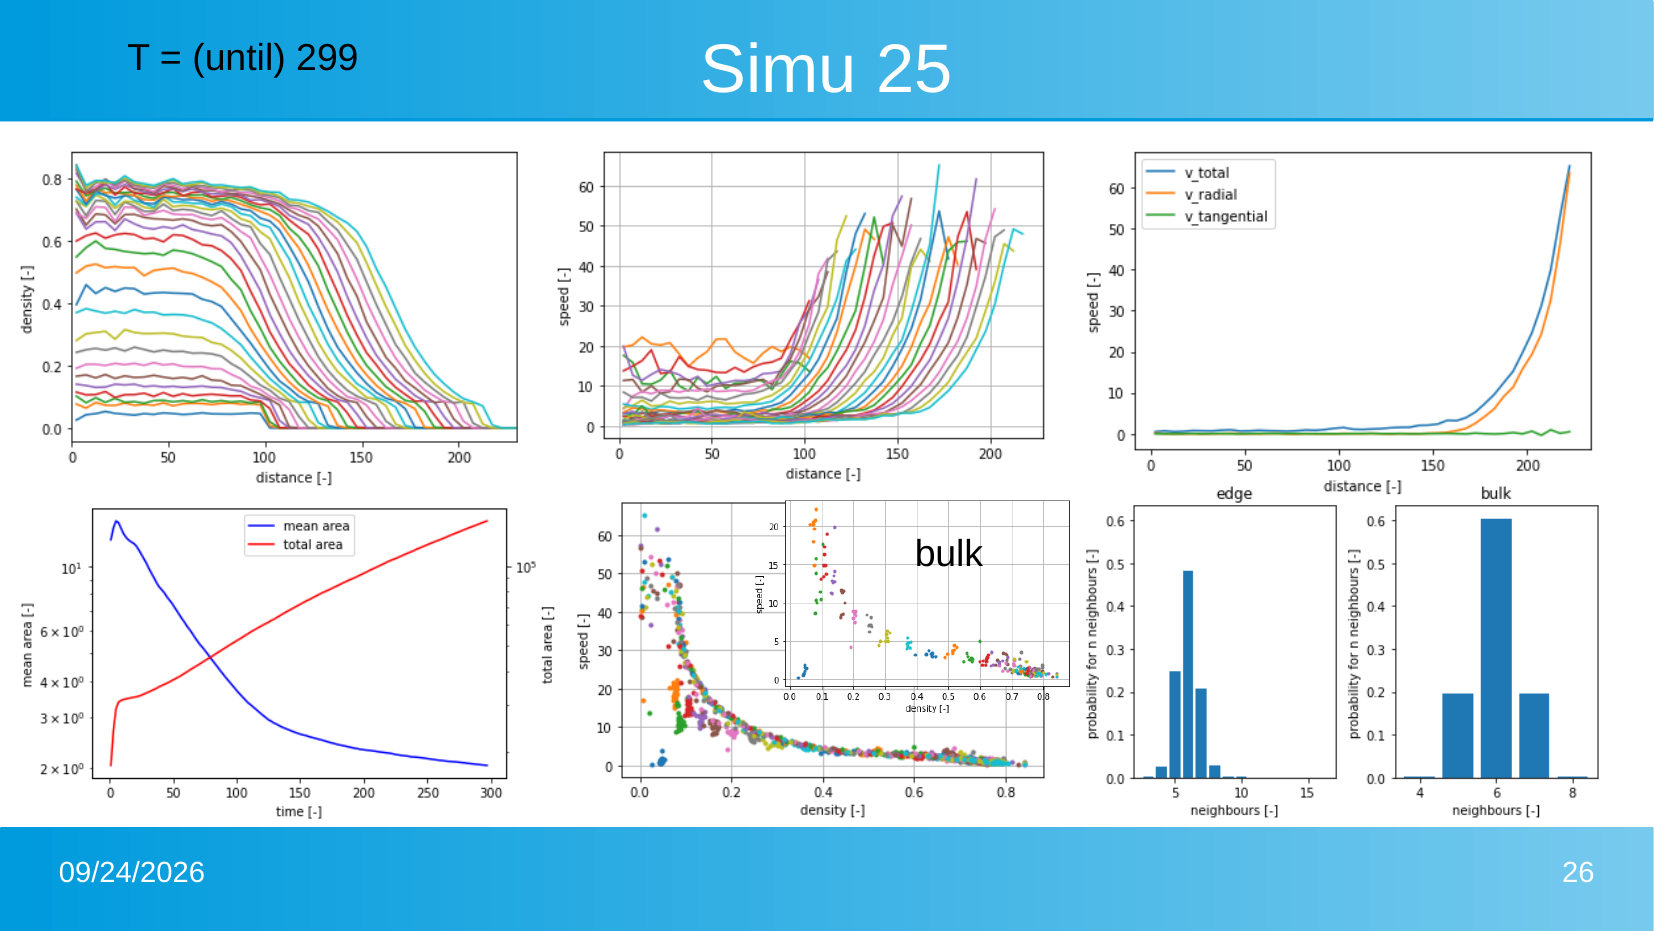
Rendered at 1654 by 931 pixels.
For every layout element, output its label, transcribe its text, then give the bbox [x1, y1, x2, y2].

picture [550, 144, 1051, 488]
picture [570, 495, 1074, 826]
text_box T = (until) 299 [112, 29, 451, 87]
picture [13, 501, 563, 826]
text_box bulk [900, 525, 1051, 582]
title Simu 25 [59, 29, 1595, 108]
picture [1079, 144, 1605, 826]
picture [13, 144, 526, 492]
